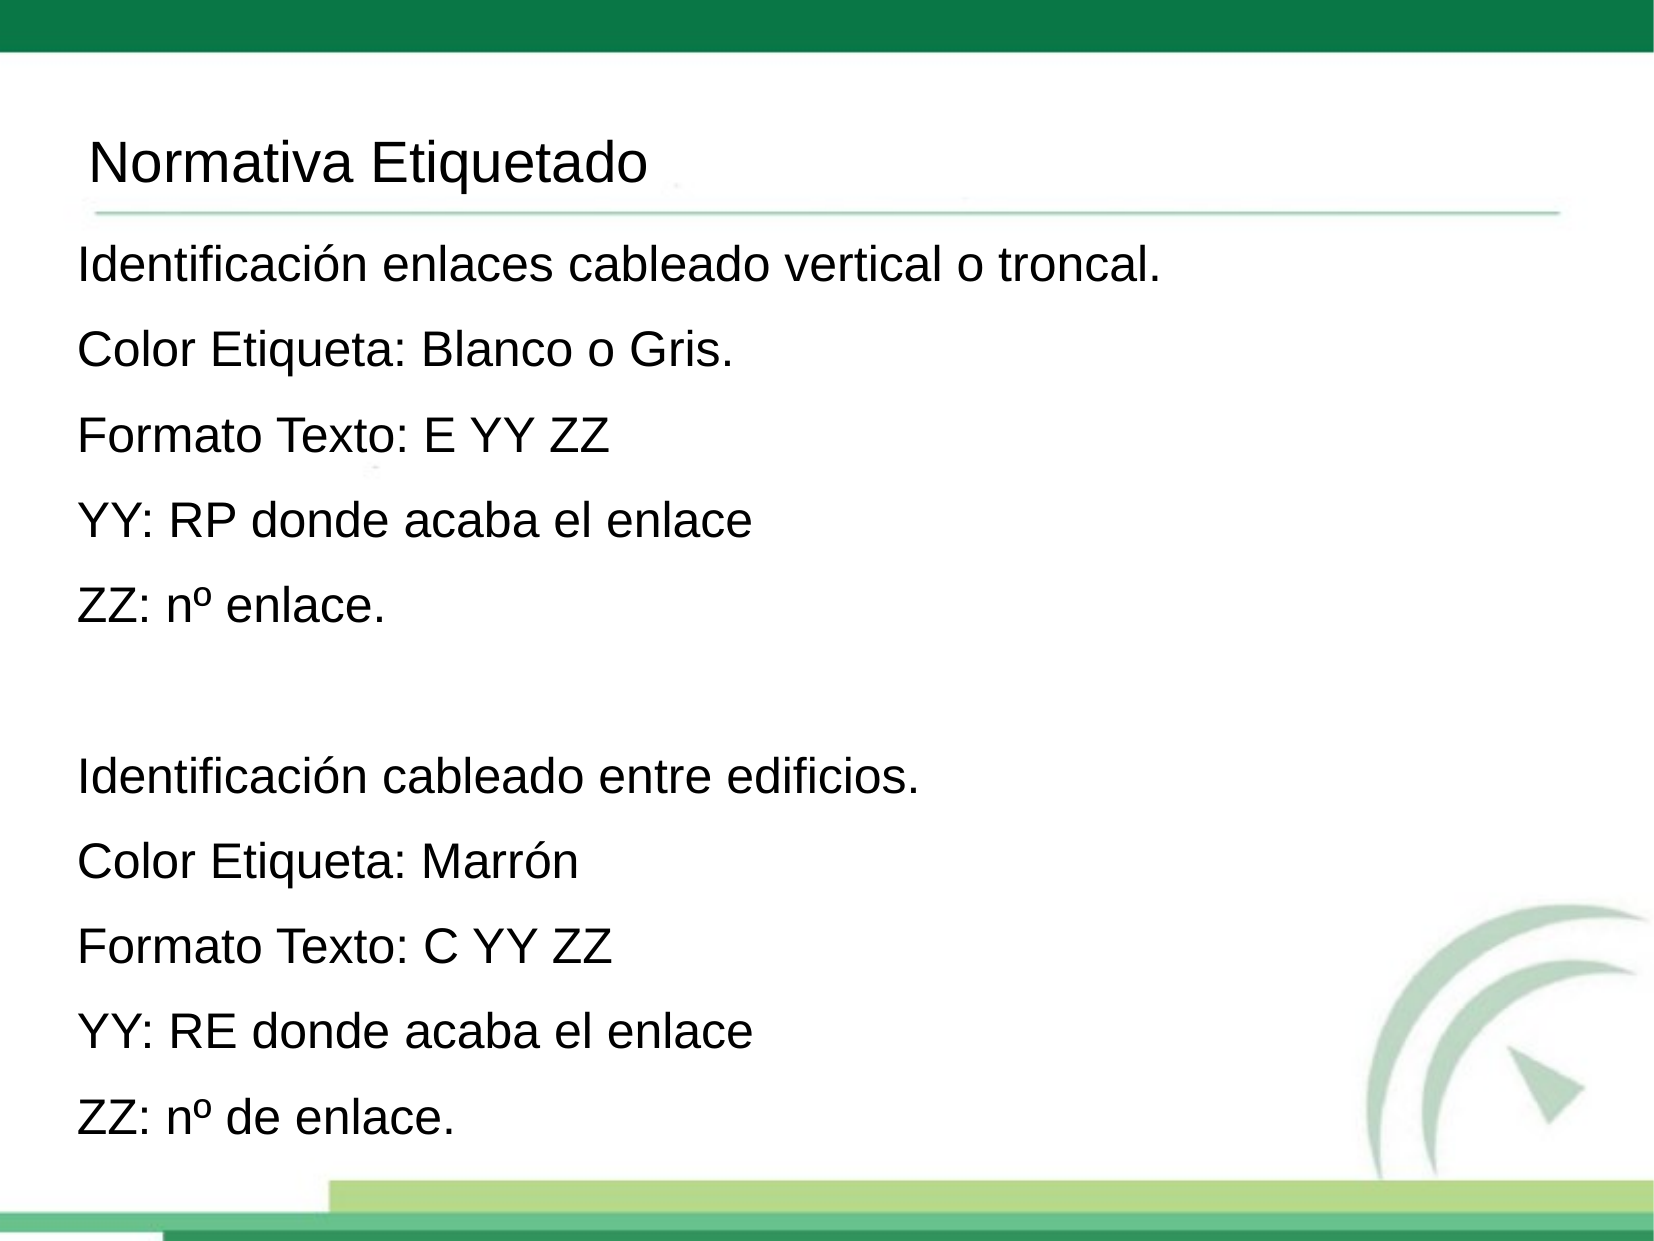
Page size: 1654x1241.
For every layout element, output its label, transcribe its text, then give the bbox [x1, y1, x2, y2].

title Normativa Etiquetado [88, 66, 1577, 259]
picture [0, 0, 1654, 1241]
list Identificación enlaces cableado vertical o troncal. Color Etiqueta: Blanco o Gris. Formato Texto: E YY ZZ YY: RP donde acaba el enlace ZZ: nº enlace. Identificación cableado entre edificios. Color Etiqueta: Marrón Formato Texto: C YY ZZ YY: RE donde acaba el enlace ZZ: nº de enlace. [76, 236, 1565, 1145]
